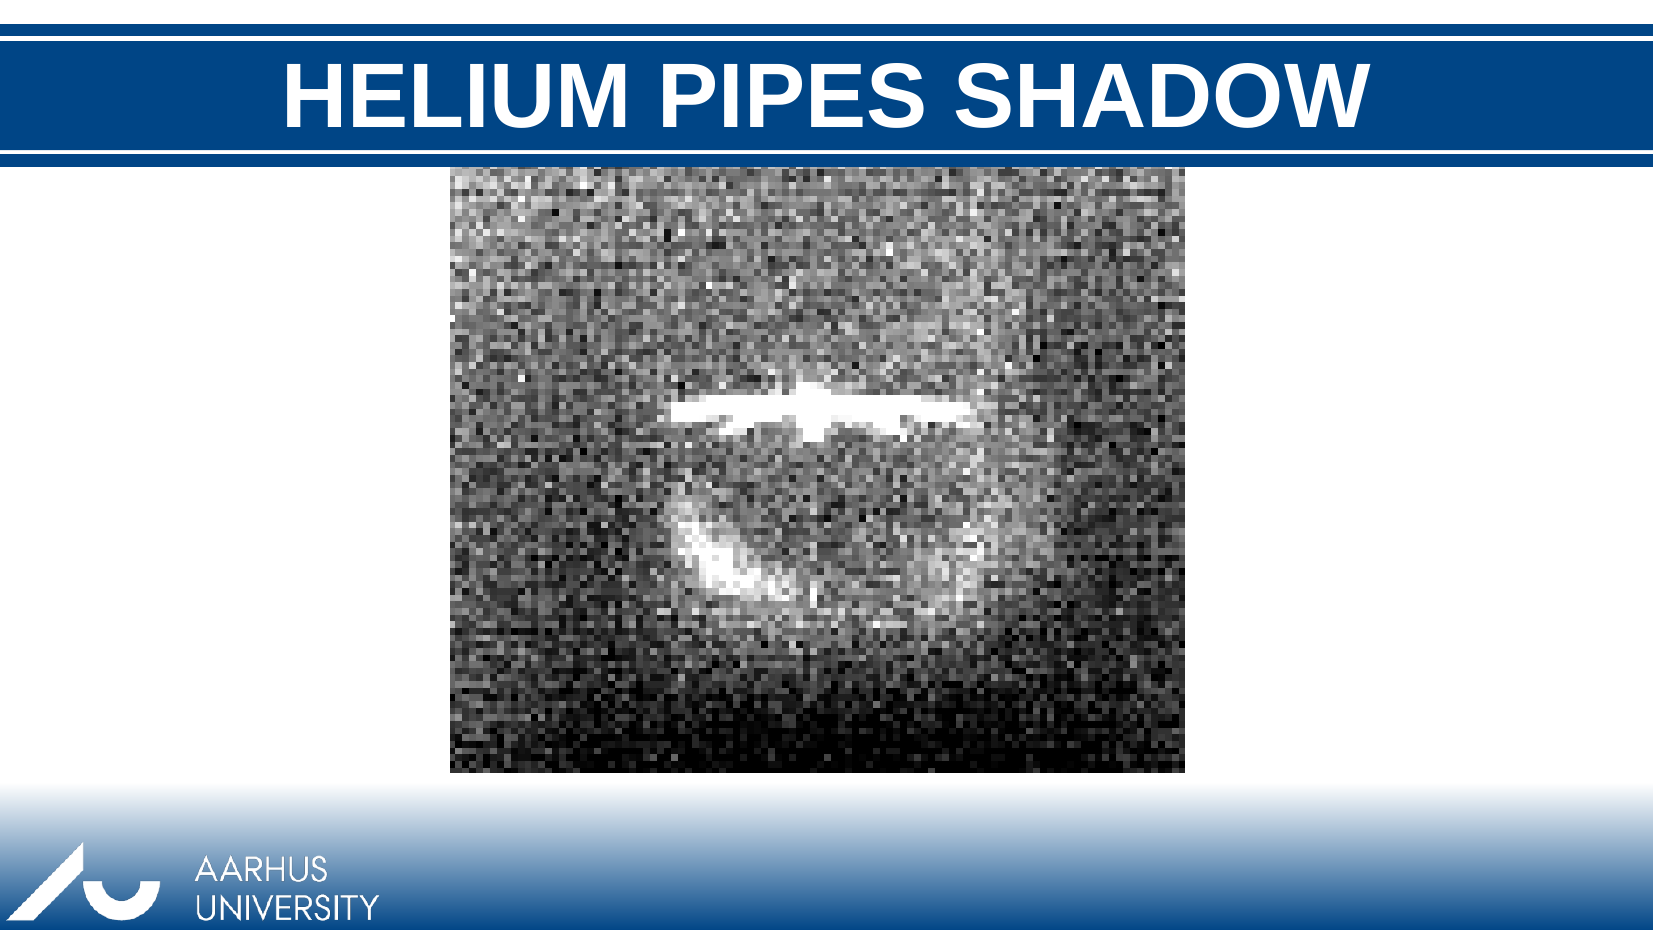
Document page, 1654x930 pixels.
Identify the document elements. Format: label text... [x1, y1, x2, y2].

title HELIUM PIPES SHADOW [0, 41, 1653, 151]
picture [5, 841, 414, 928]
picture [450, 167, 1185, 773]
